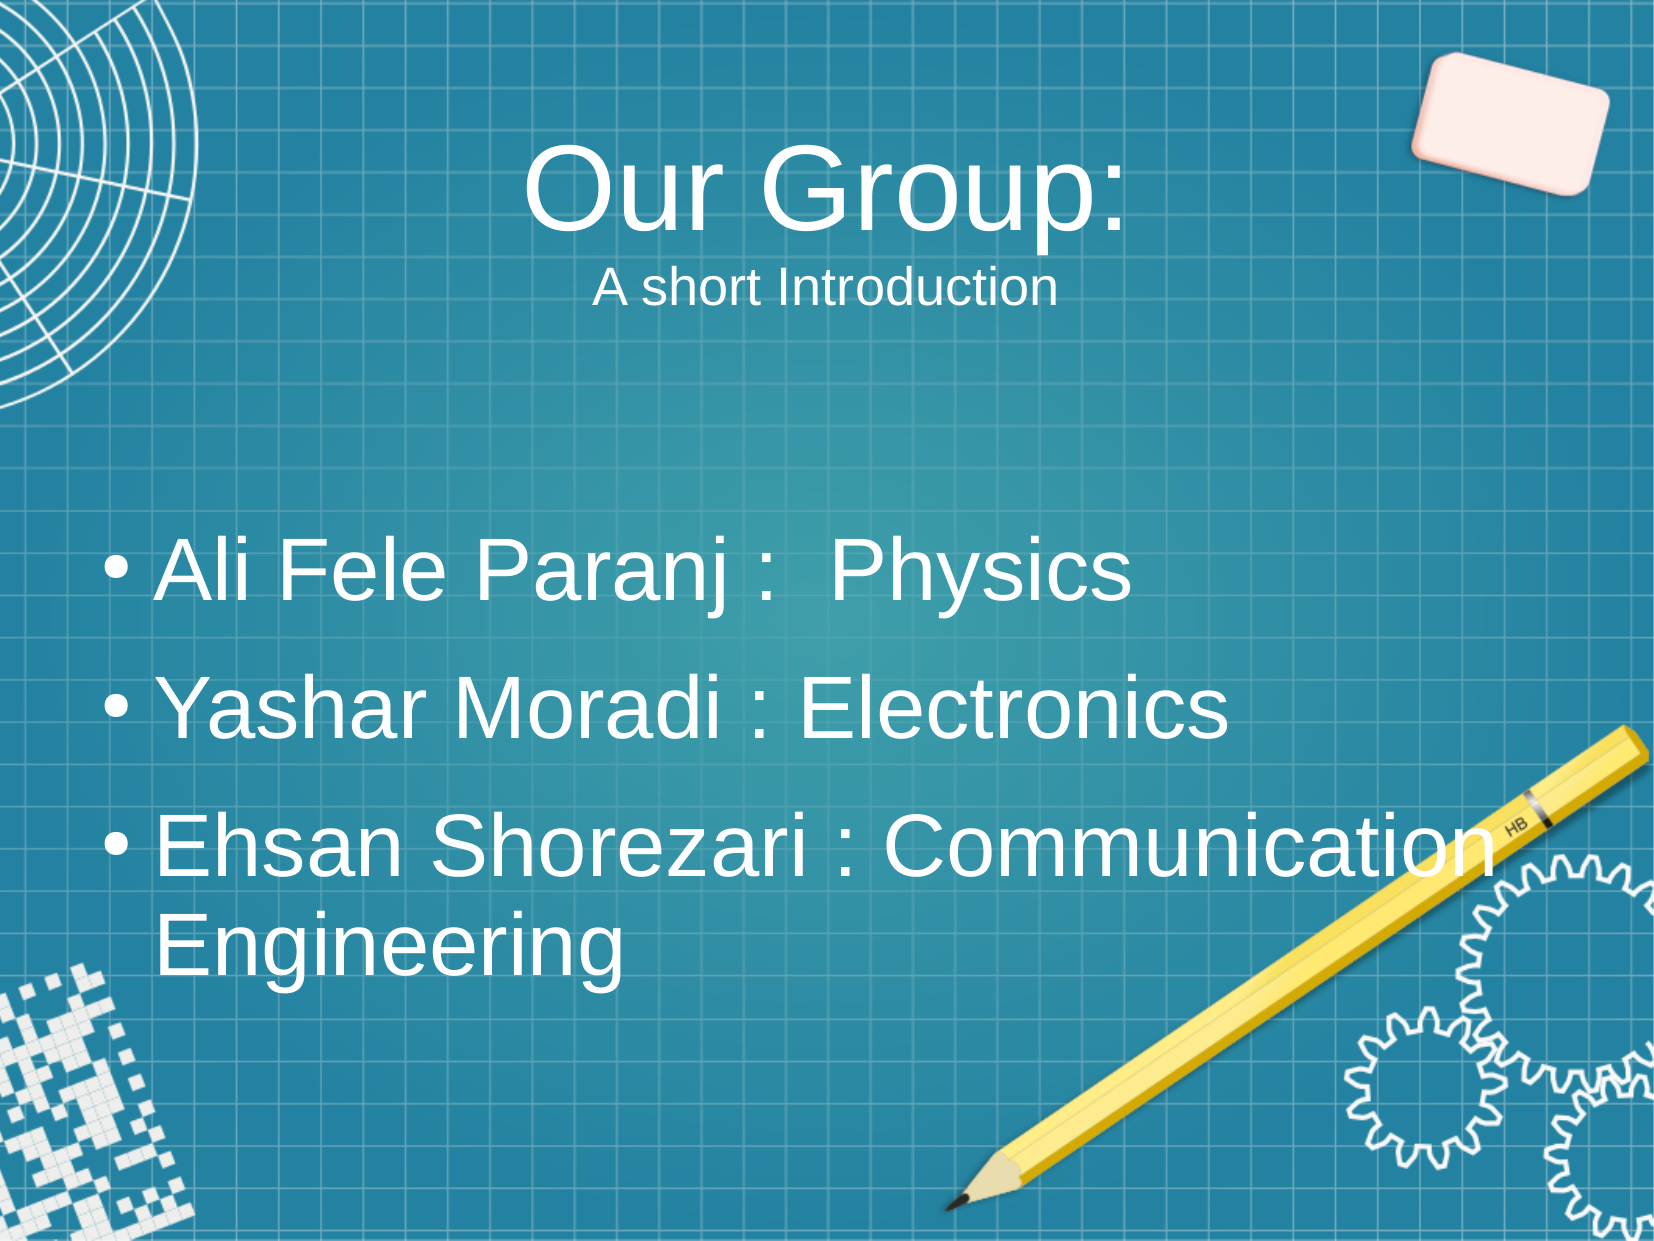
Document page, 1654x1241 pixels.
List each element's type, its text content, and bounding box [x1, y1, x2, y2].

picture [0, 0, 1654, 1241]
list Ali Fele Paranj : Physics Yashar Moradi : Electronics Ehsan Shorezari : Communication Engineering [82, 519, 1571, 1123]
title Our Group: A short Introduction [82, 76, 1571, 361]
